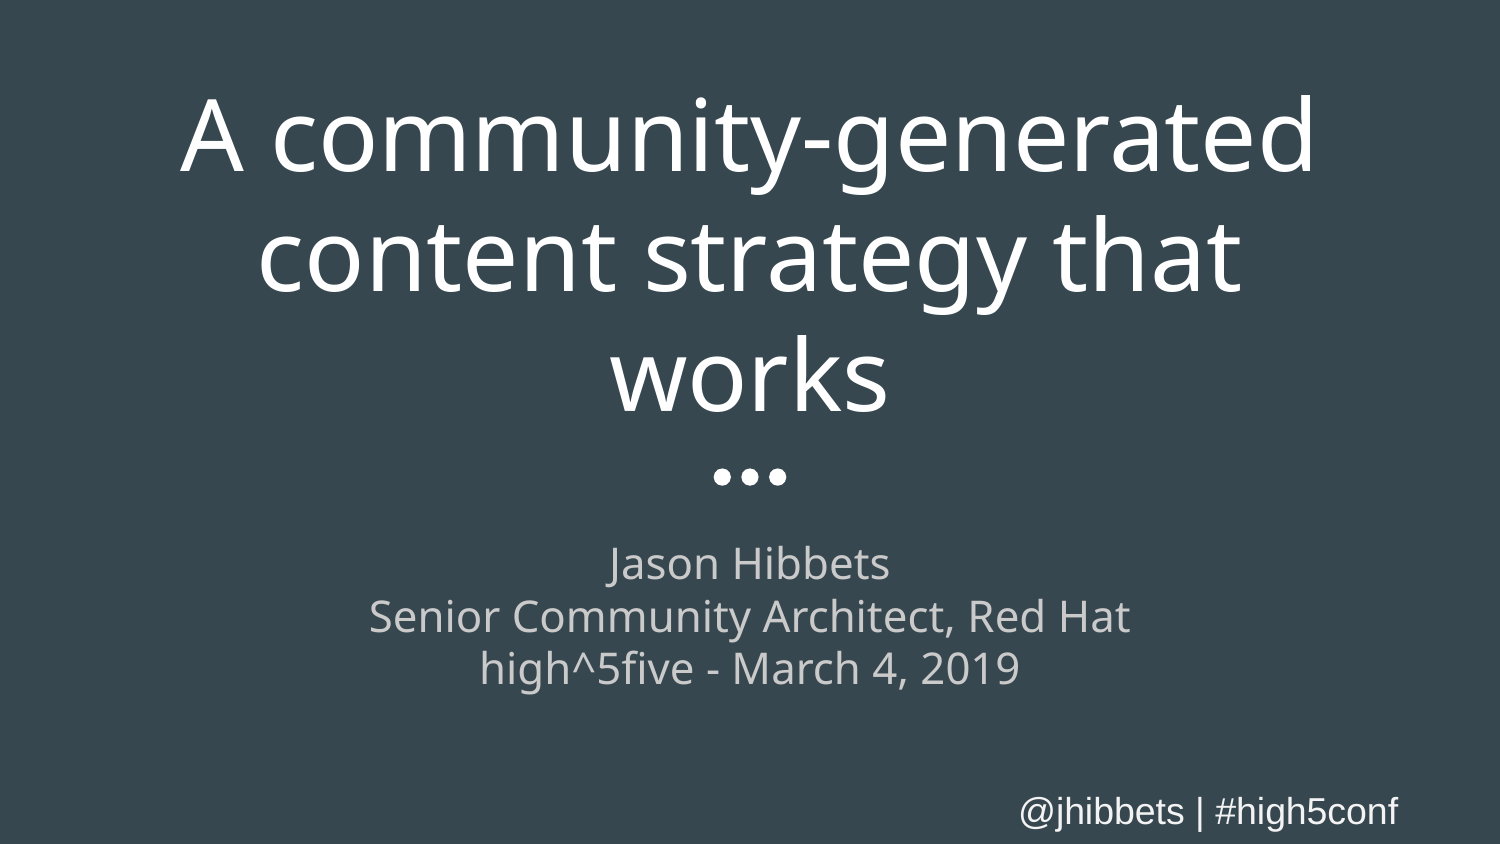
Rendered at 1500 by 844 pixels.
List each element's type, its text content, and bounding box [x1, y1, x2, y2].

subtitle Jason Hibbets Senior Community Architect, Red Hat high^5five - March 4, 2019 [110, 520, 1390, 805]
title A community-generated content strategy that works [110, 162, 1390, 447]
